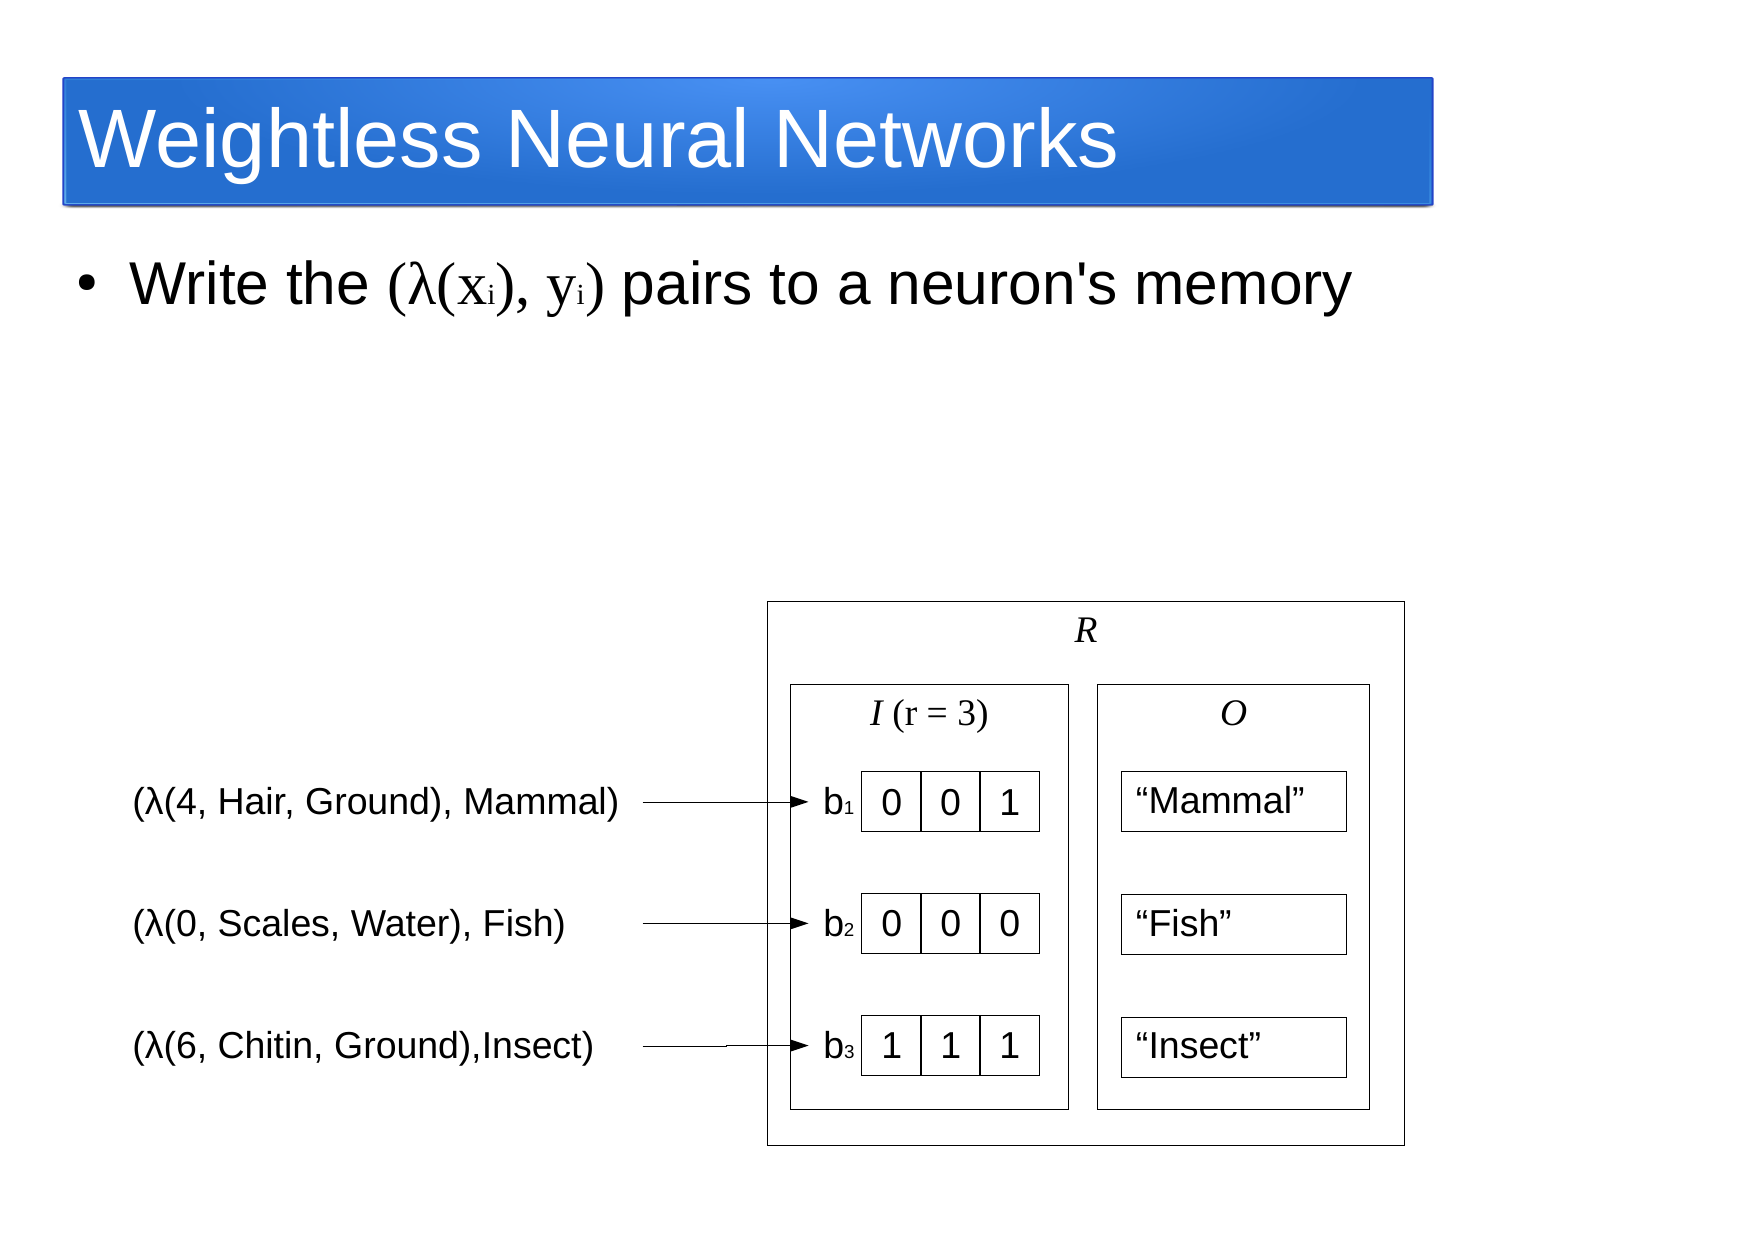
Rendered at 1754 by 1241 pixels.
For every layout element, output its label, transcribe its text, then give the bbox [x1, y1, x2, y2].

title Weightless Neural Networks [78, 80, 1429, 198]
text_box R [767, 803, 790, 923]
picture [58, 77, 1439, 209]
text_box R [767, 601, 1405, 1146]
text_box I (r = 3) [790, 684, 1069, 1110]
text_box 0 [920, 893, 979, 954]
text_box 1 [979, 771, 1040, 832]
text_box “Insect” [1121, 1017, 1347, 1078]
text_box 1 [920, 1015, 979, 1076]
text_box b1 [808, 773, 892, 831]
text_box R [767, 924, 790, 1045]
text_box b3 [808, 1017, 892, 1074]
text_box “Fish” [1121, 894, 1347, 955]
text_box O [1097, 684, 1370, 1110]
text_box (λ(0, Scales, Water), Fish) [117, 894, 643, 952]
text_box 1 [861, 1015, 920, 1076]
text_box 0 [979, 893, 1040, 954]
text_box 0 [892, 792, 897, 813]
text_box 0 [920, 771, 979, 832]
text_box 0 [892, 913, 897, 934]
text_box 1 [979, 1015, 1040, 1076]
list Write the (λ(xi), yi) pairs to a neuron's memory [58, 249, 1696, 366]
text_box (λ(6, Chitin, Ground),Insect) [117, 1017, 643, 1075]
text_box “Mammal” [1121, 771, 1347, 832]
text_box (λ(4, Hair, Ground), Mammal) [117, 773, 643, 831]
text_box 0 [861, 893, 920, 954]
text_box b2 [808, 894, 892, 952]
text_box 0 [861, 771, 920, 832]
